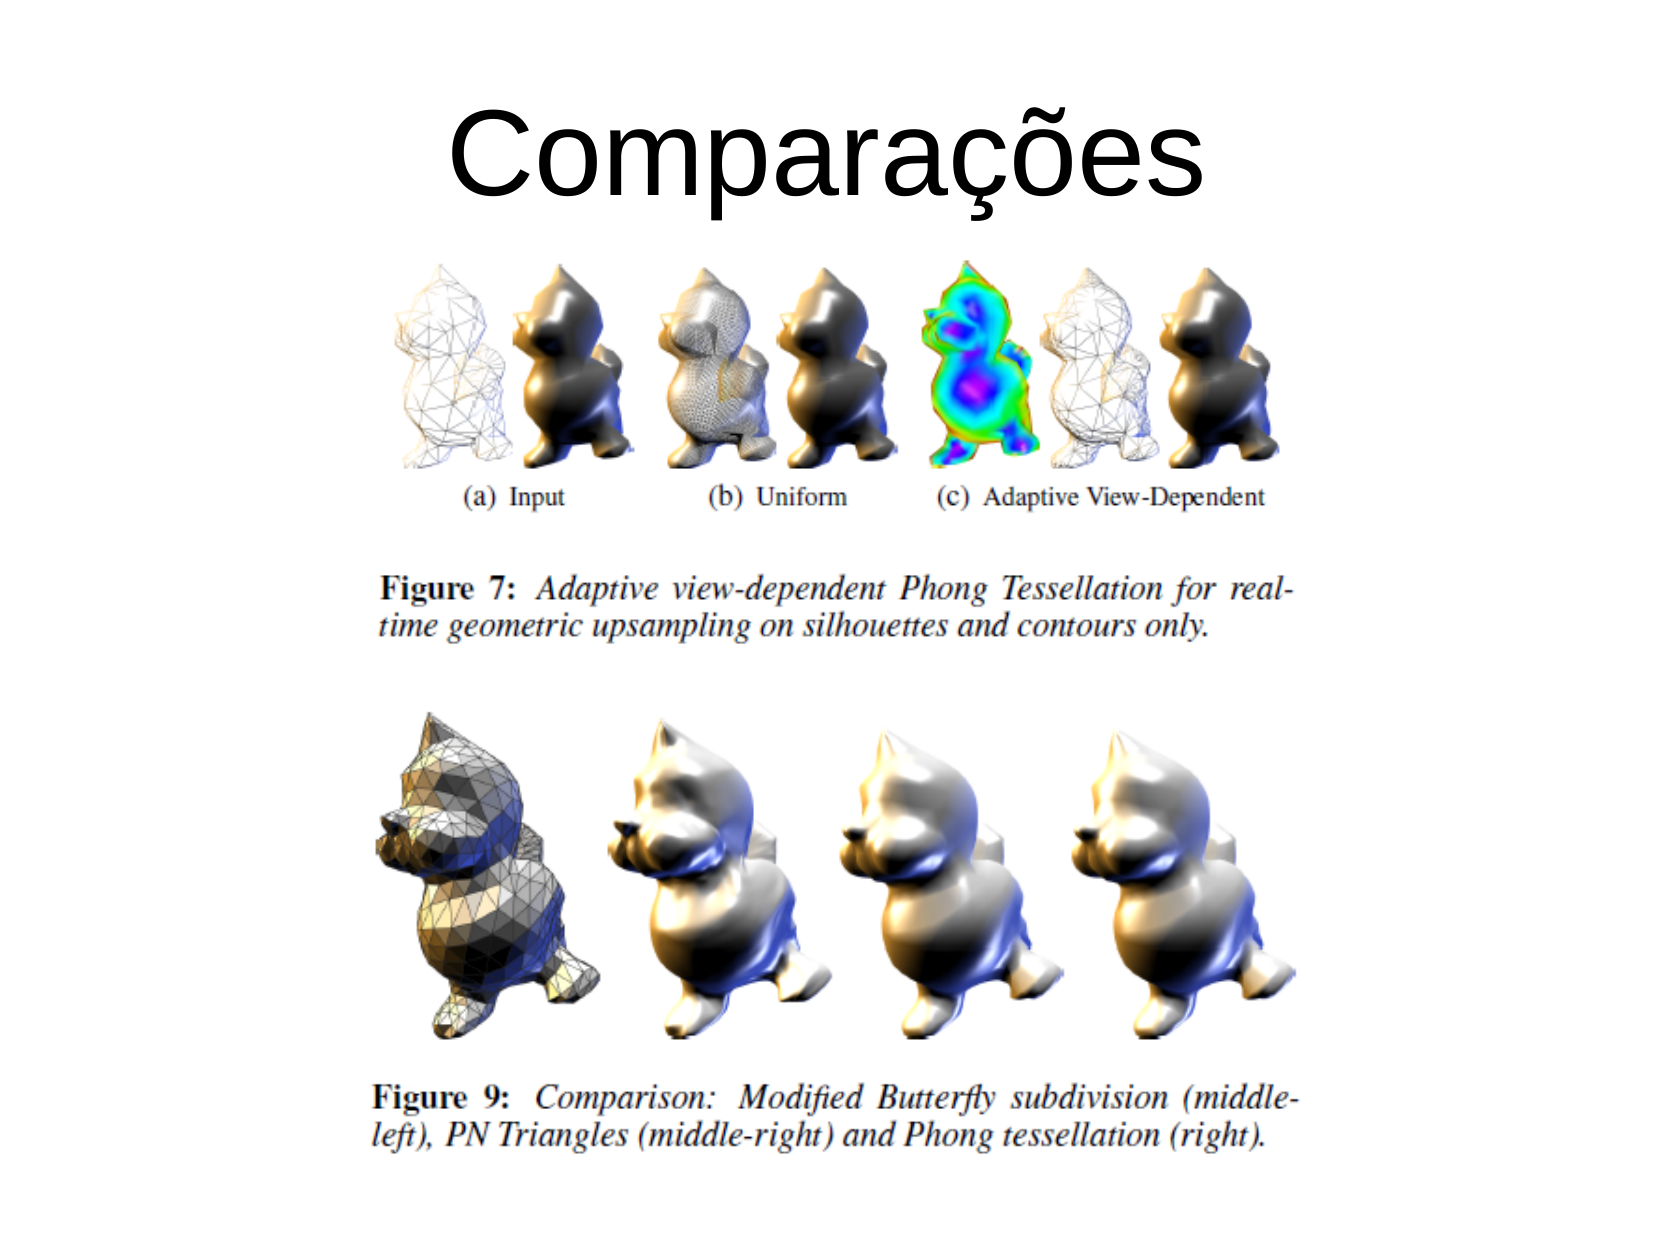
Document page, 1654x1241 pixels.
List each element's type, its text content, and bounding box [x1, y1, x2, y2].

picture [303, 236, 1347, 650]
picture [330, 669, 1335, 1211]
title Comparações [82, 49, 1571, 257]
